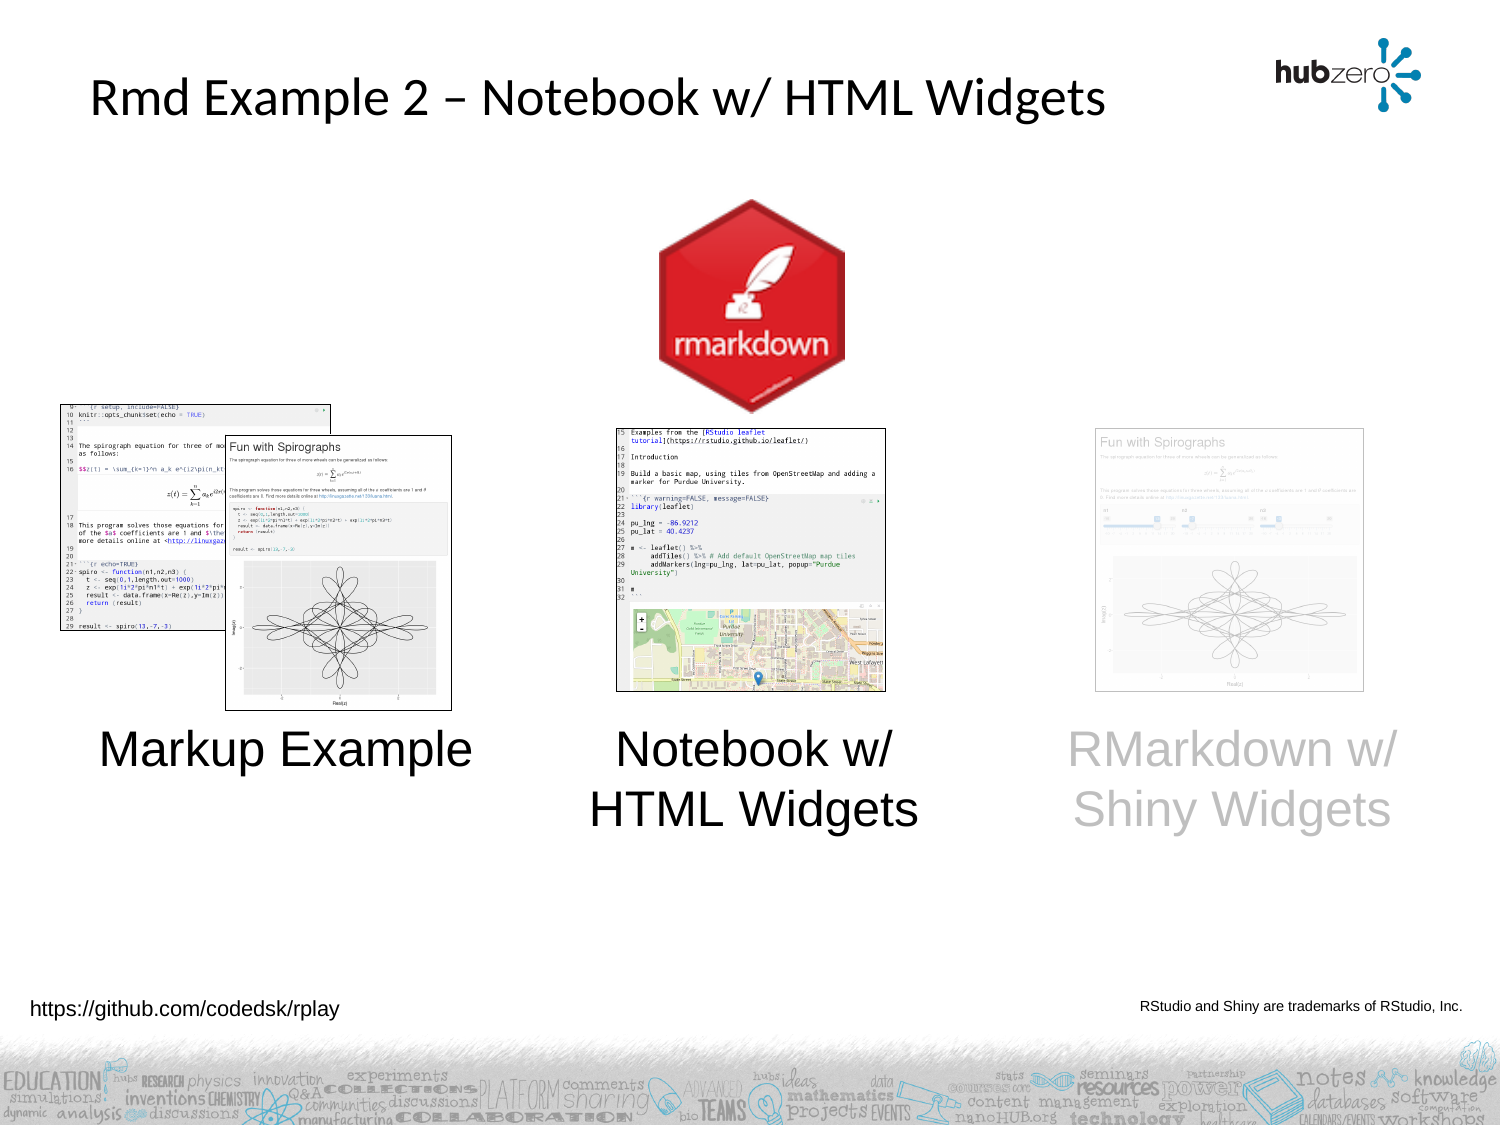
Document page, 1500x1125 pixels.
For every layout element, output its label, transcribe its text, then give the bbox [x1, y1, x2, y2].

text_box Markup Example [83, 709, 489, 785]
title Rmd Example 2 – Notebook w/ HTML Widgets [75, 44, 1426, 144]
picture [659, 199, 845, 414]
text_box [1050, 423, 1411, 859]
text_box Notebook w/ HTML Widgets [573, 709, 933, 845]
picture [60, 404, 452, 711]
text_box RStudio and Shiny are trademarks of RStudio, Inc. [1125, 990, 1478, 1023]
picture [1272, 35, 1424, 44]
picture [616, 428, 886, 692]
text_box https://github.com/codedsk/rplay [15, 986, 356, 1047]
picture [0, 1034, 1500, 1125]
